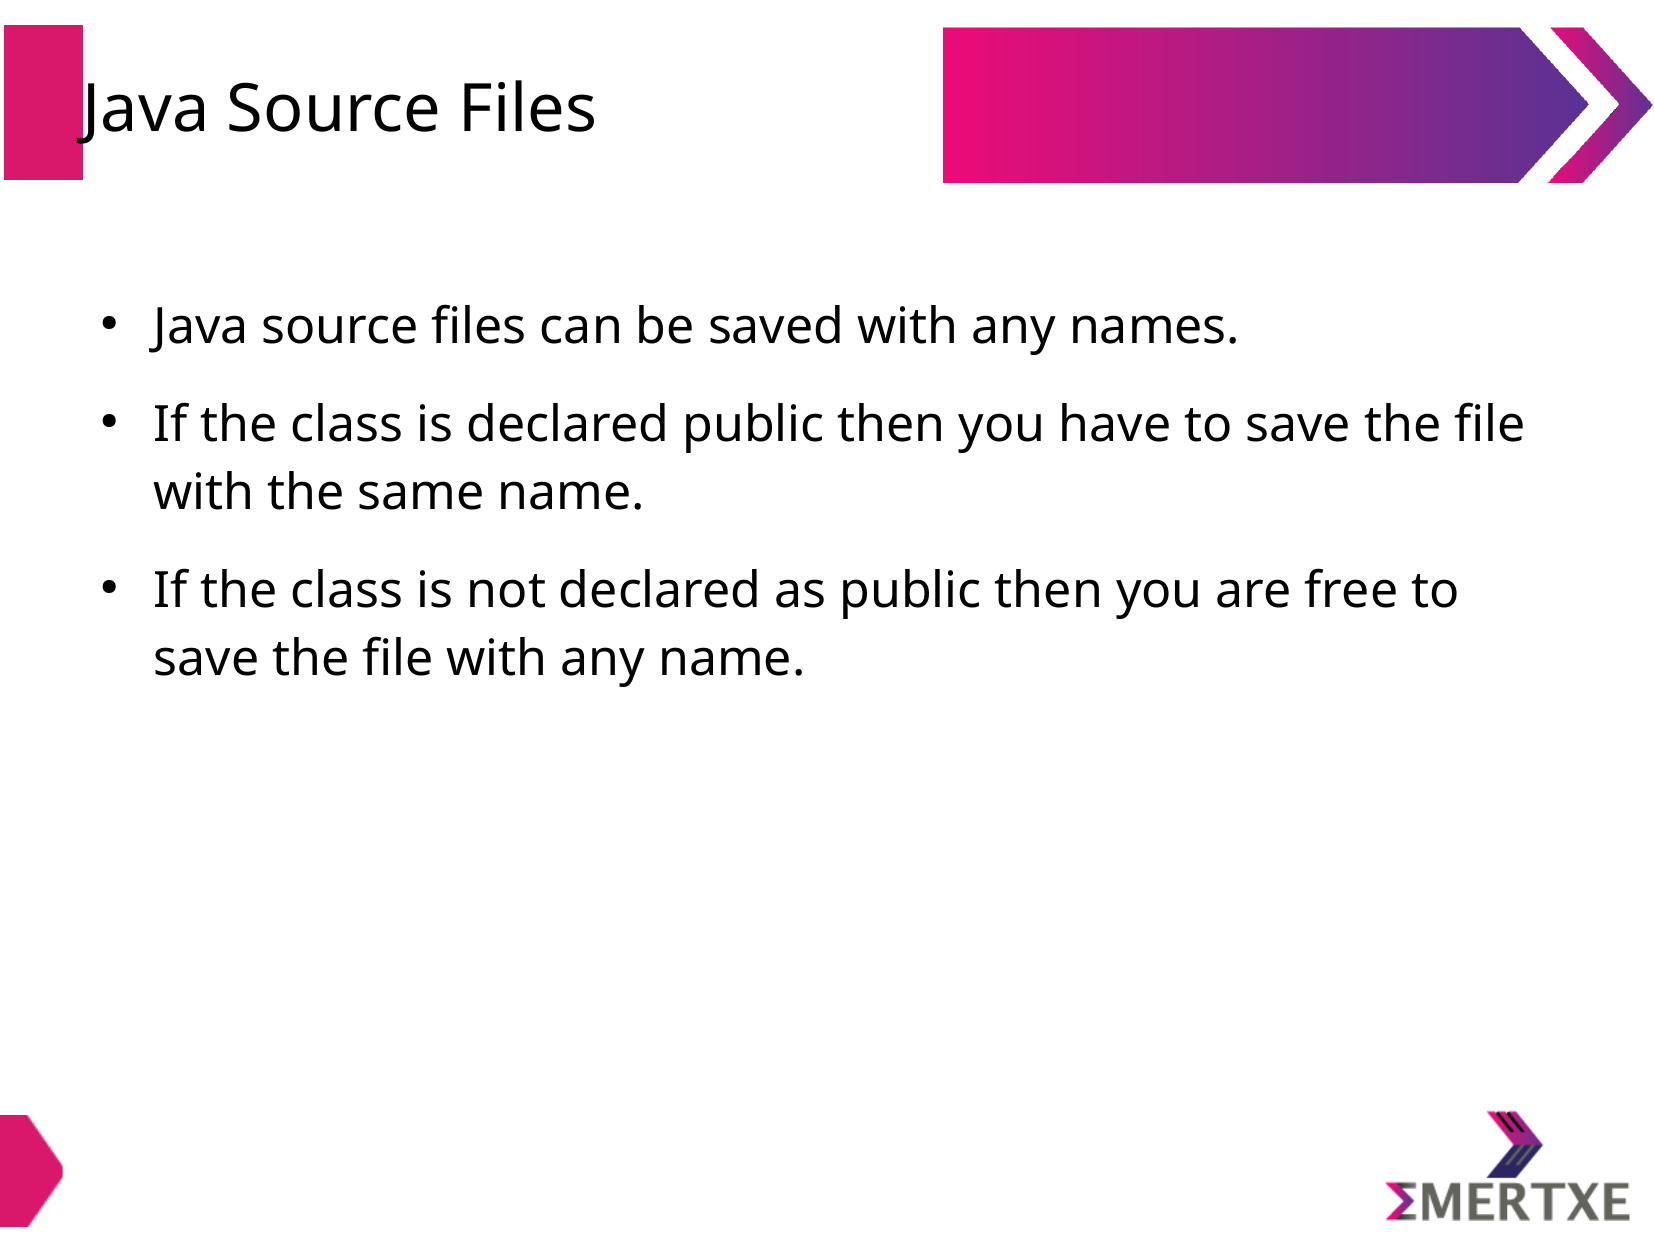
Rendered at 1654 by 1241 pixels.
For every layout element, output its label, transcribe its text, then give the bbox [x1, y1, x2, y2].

list Java source files can be saved with any names. If the class is declared public then you have to save the file with the same name. If the class is not declared as public then you are free to save the file with any name. [82, 290, 1571, 1010]
picture [1385, 1107, 1631, 1221]
title Java Source Files [82, 2, 1571, 210]
picture [1571, 27, 1653, 183]
